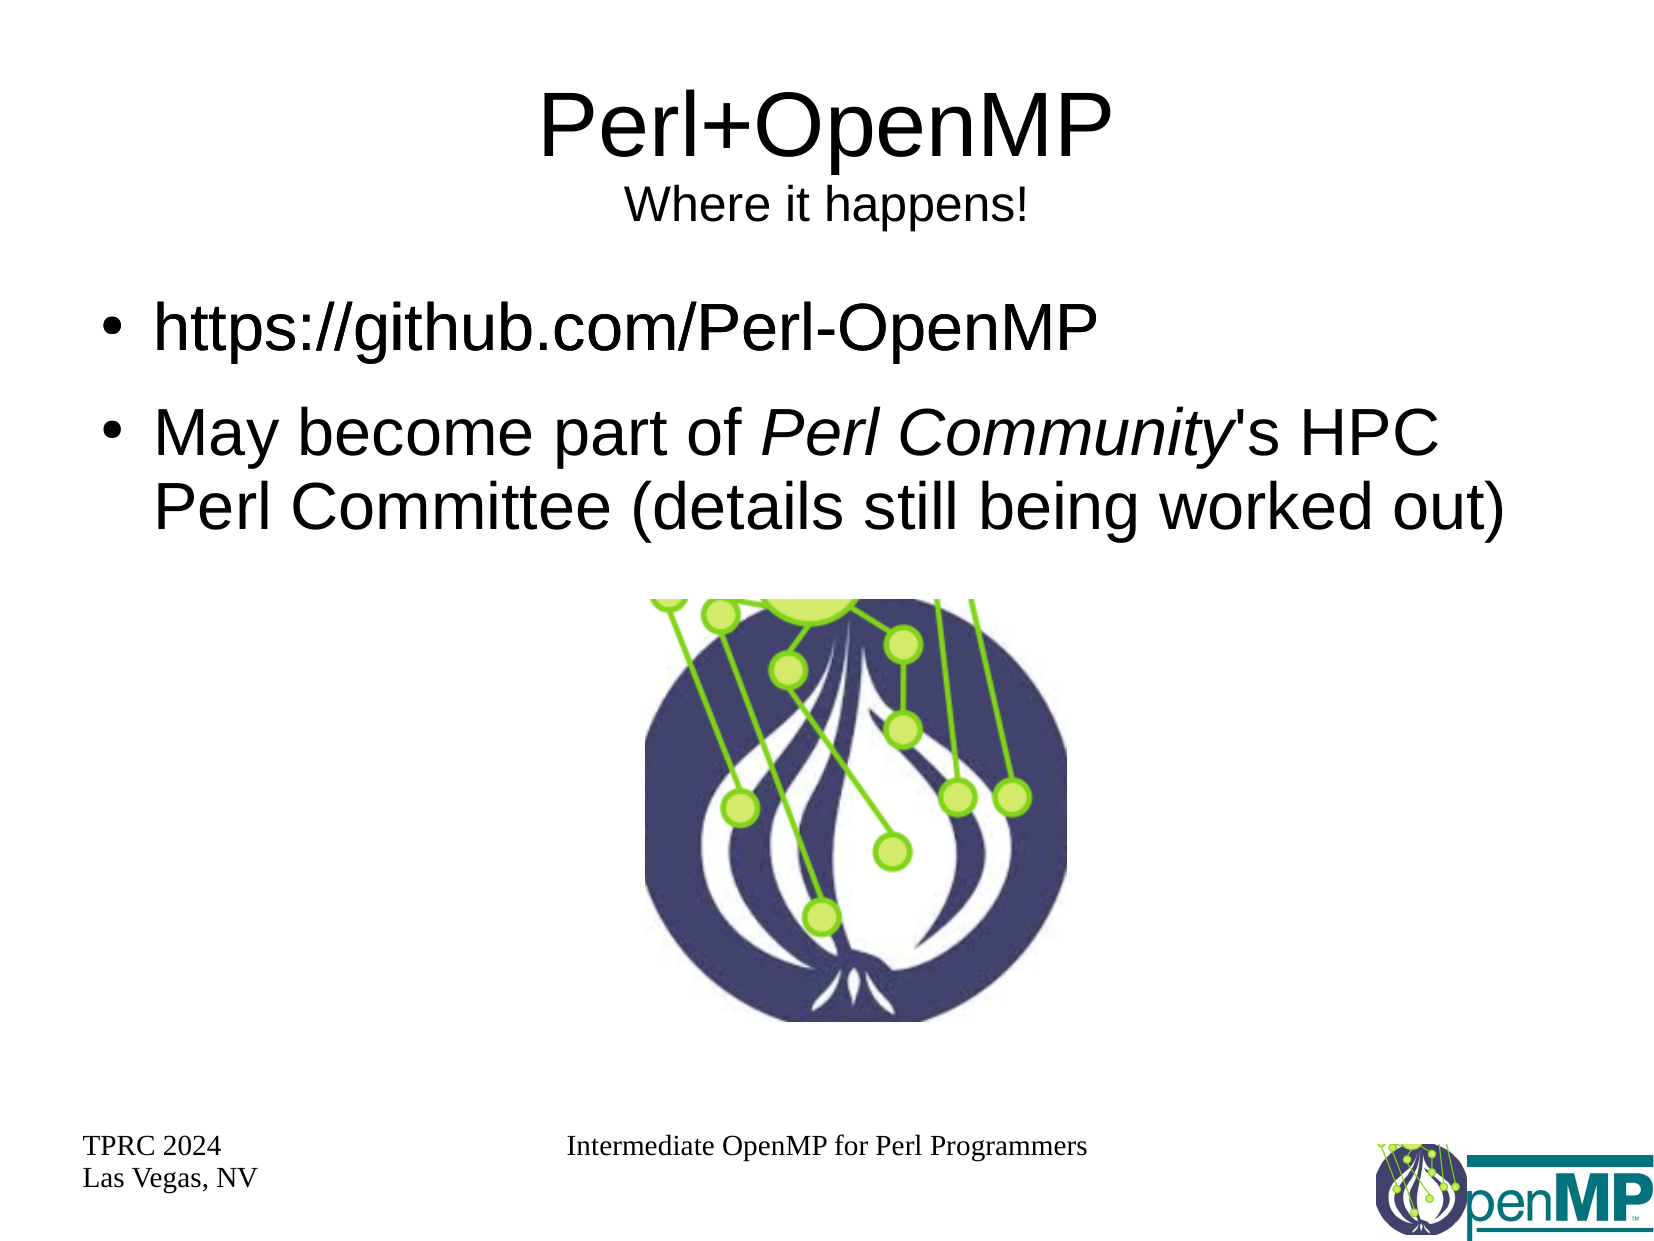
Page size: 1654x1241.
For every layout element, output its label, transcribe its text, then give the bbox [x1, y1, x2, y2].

title Perl+OpenMP Where it happens! [82, 49, 1571, 257]
picture [645, 599, 1067, 1022]
picture [1376, 1144, 1654, 1241]
list https://github.com/Perl-OpenMP [82, 290, 1571, 1109]
